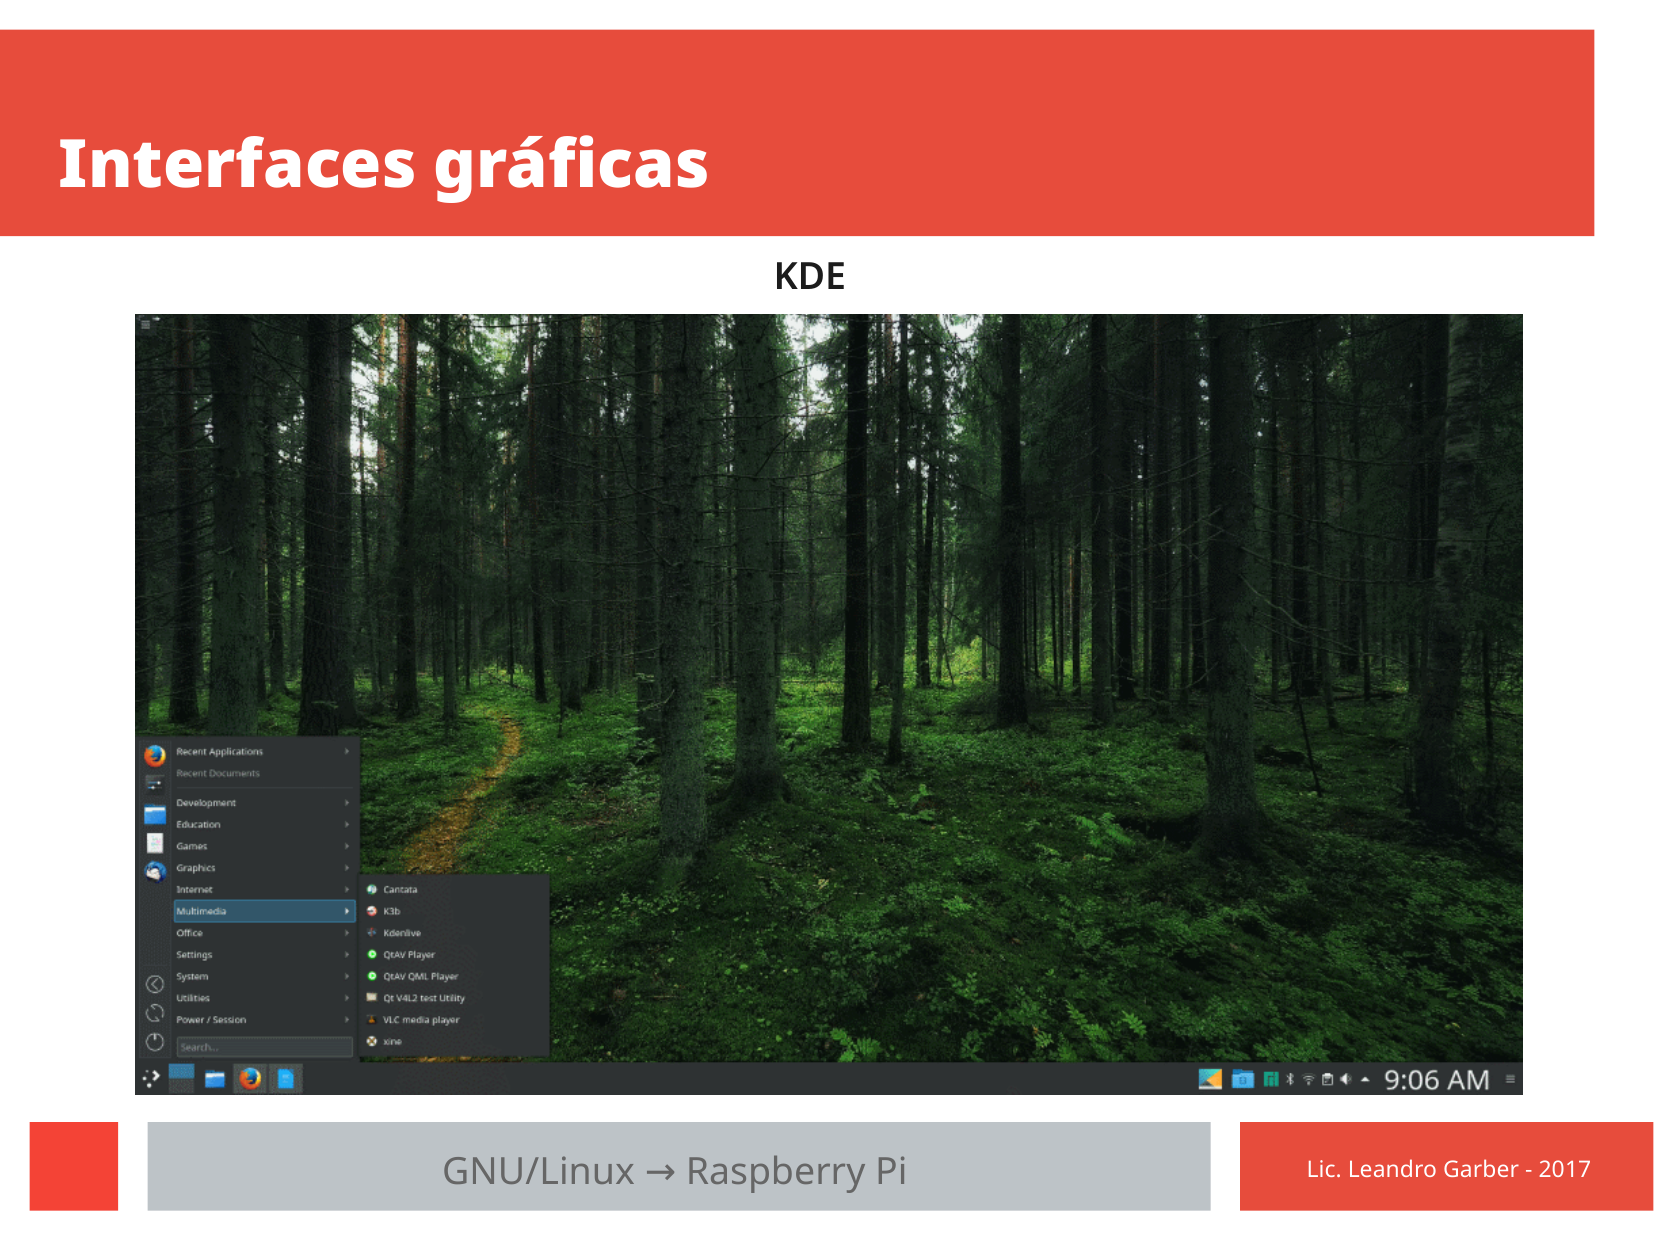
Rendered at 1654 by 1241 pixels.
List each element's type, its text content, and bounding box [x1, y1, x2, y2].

title Interfaces gráficas [59, 59, 1595, 207]
picture [135, 314, 1523, 1096]
list KDE [0, 249, 1636, 331]
text_box GNU/Linux → Raspberry Pi [150, 1125, 1201, 1215]
text_box Lic. Leandro Garber - 2017 [1245, 1145, 1654, 1194]
